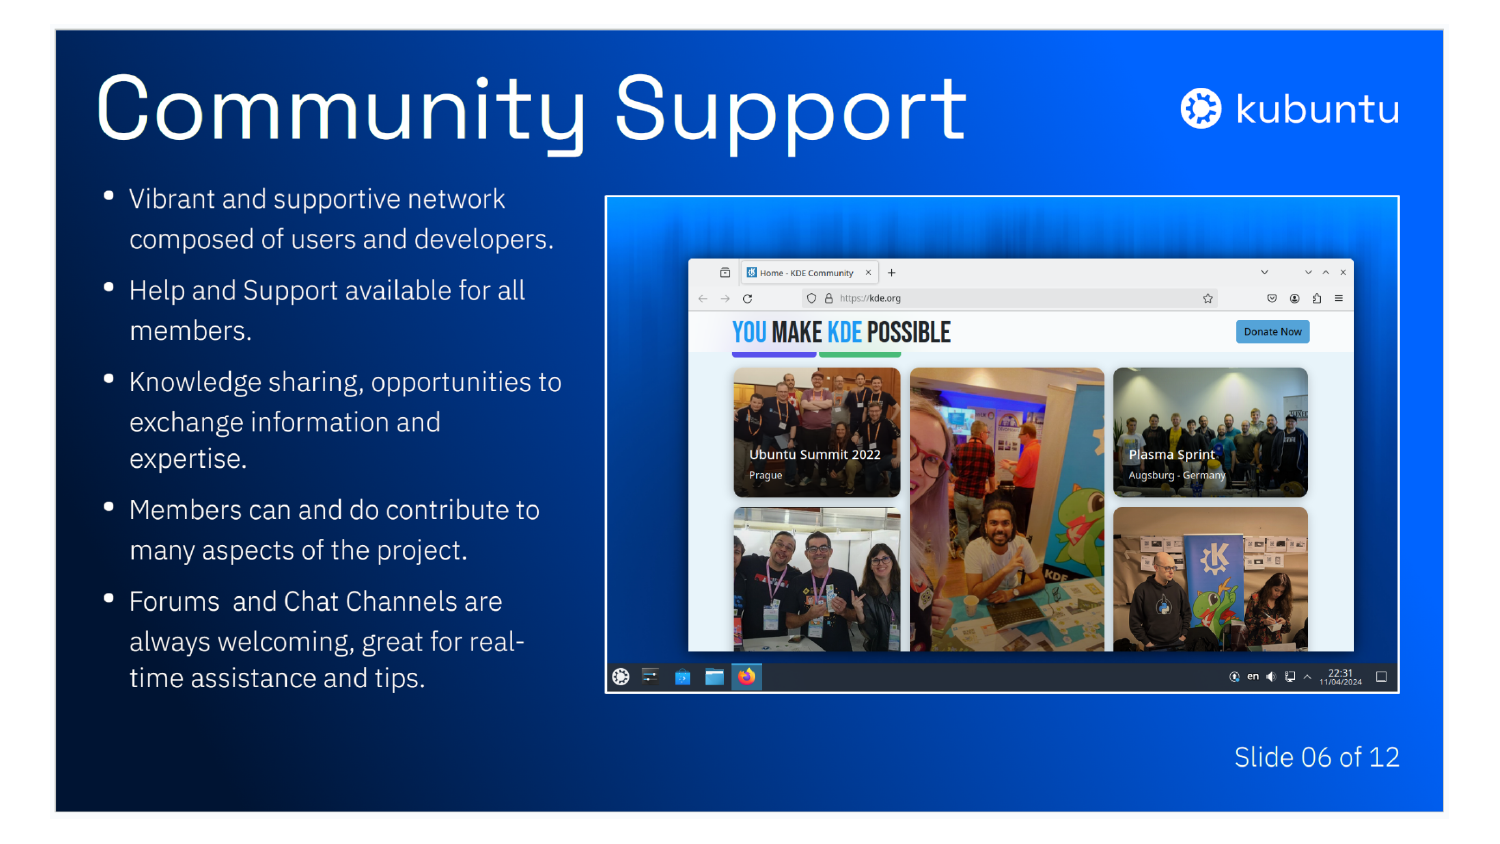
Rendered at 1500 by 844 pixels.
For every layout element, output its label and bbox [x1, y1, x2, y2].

picture [50, 24, 1449, 819]
